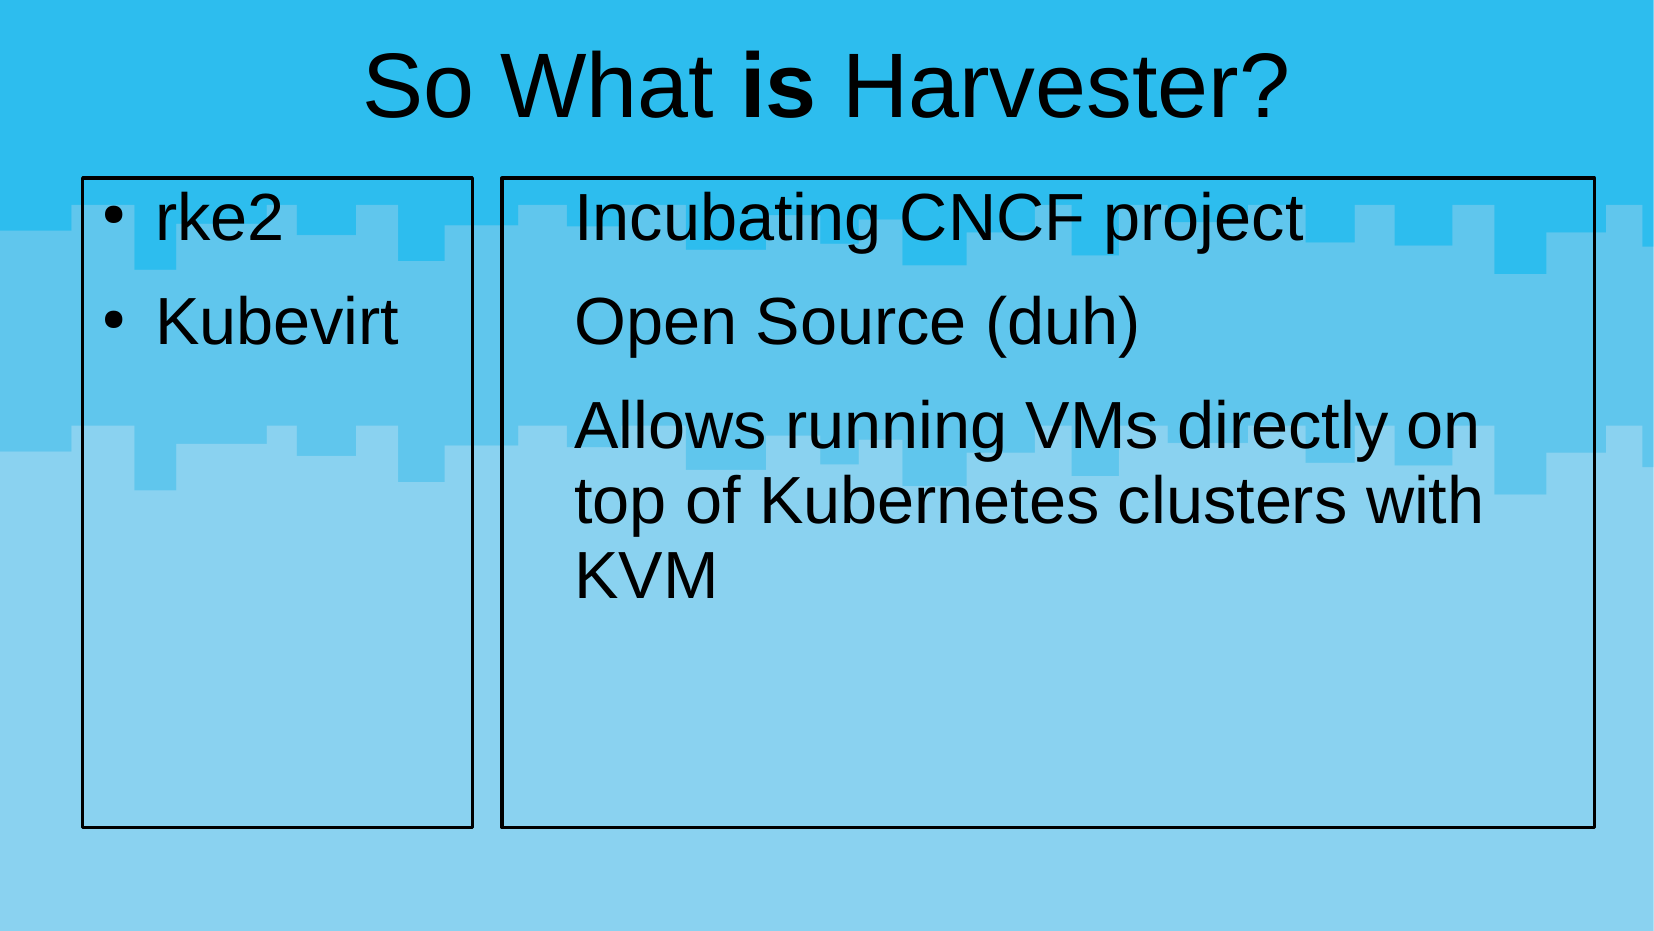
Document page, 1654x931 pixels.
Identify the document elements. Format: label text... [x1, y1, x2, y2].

picture [0, 0, 1654, 931]
list rke2 Kubevirt [82, 177, 473, 828]
list Incubating CNCF project Open Source (duh) Allows running VMs directly on top of Kubernetes clusters with KVM [501, 177, 1595, 828]
title So What is Harvester? [82, 8, 1571, 164]
